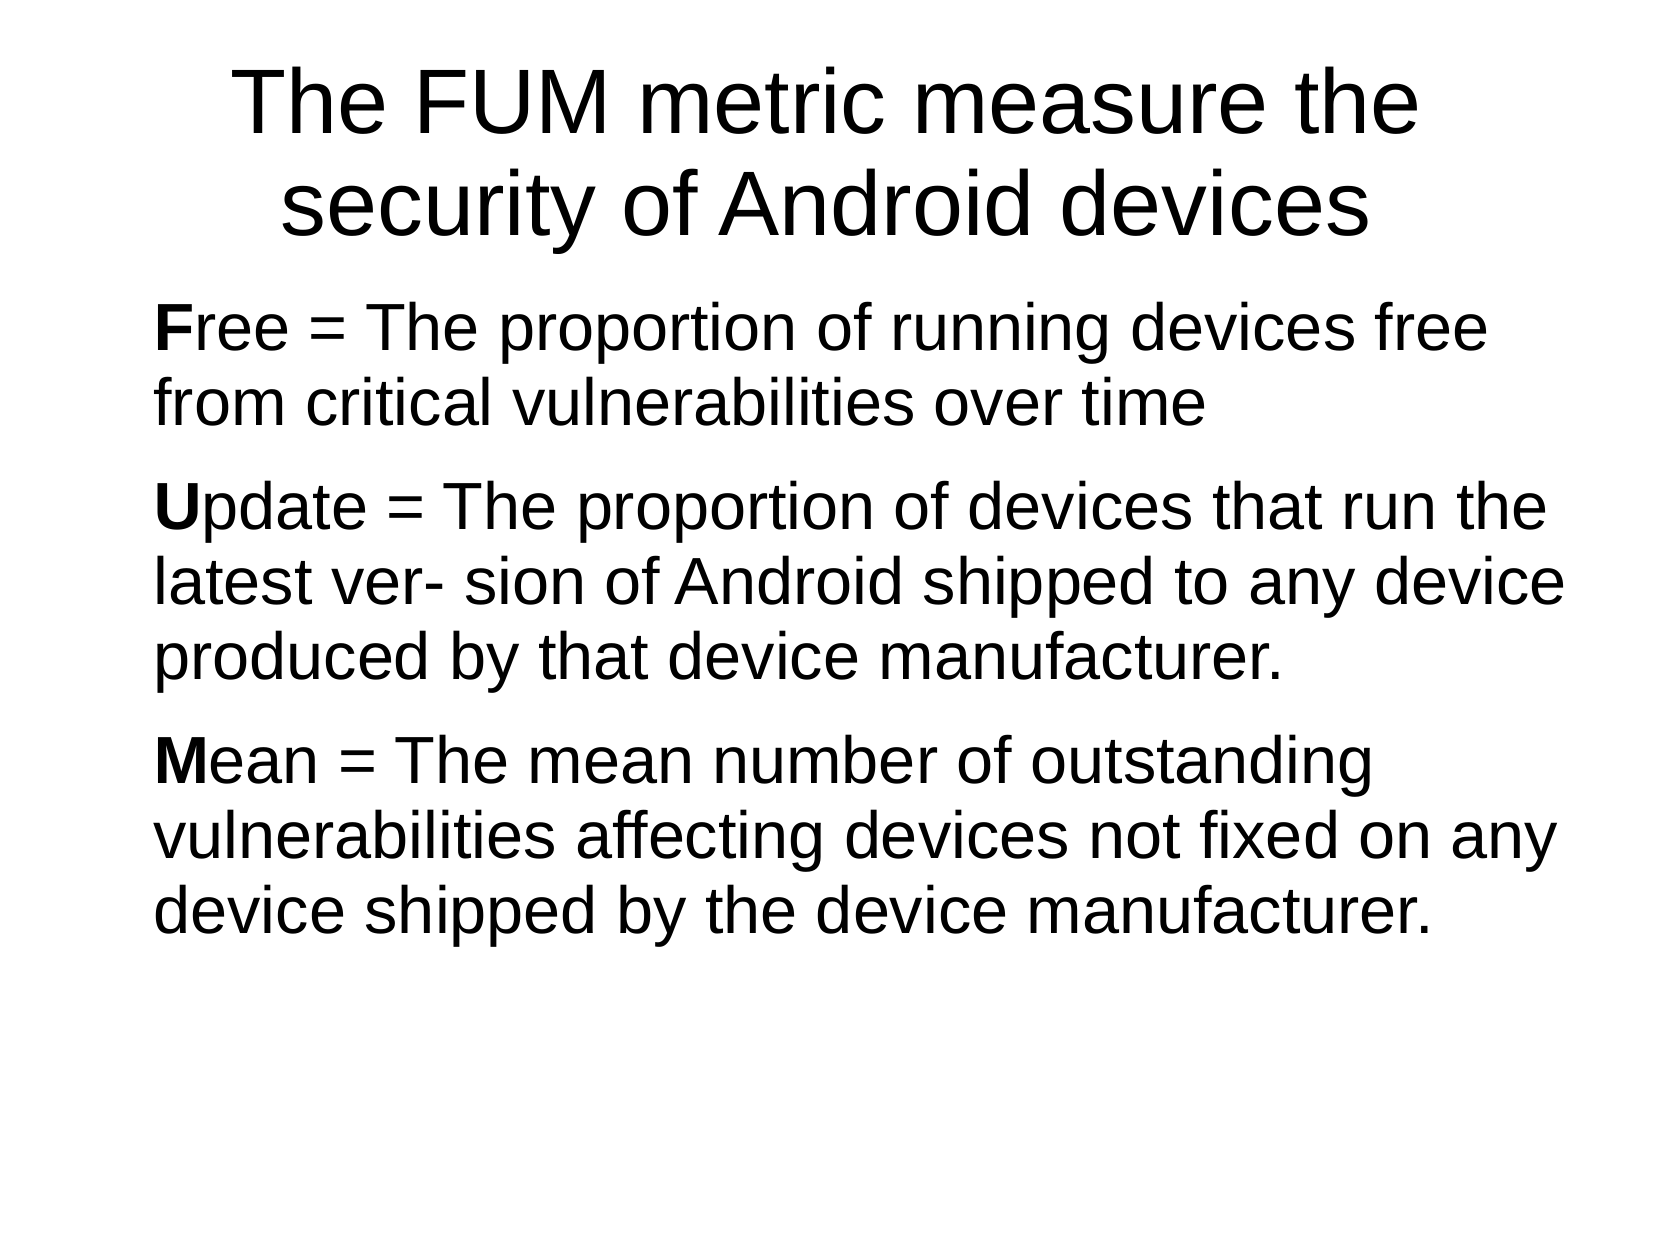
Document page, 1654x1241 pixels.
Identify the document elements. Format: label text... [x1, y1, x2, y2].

list Free = The proportion of running devices free from critical vulnerabilities over time Update = The proportion of devices that run the latest ver- sion of Android shipped to any device produced by that device manufacturer. Mean = The mean number of outstanding vulnerabilities affecting devices not fixed on any device shipped by the device manufacturer. [82, 290, 1571, 1109]
title The FUM metric measure the security of Android devices [82, 49, 1571, 257]
